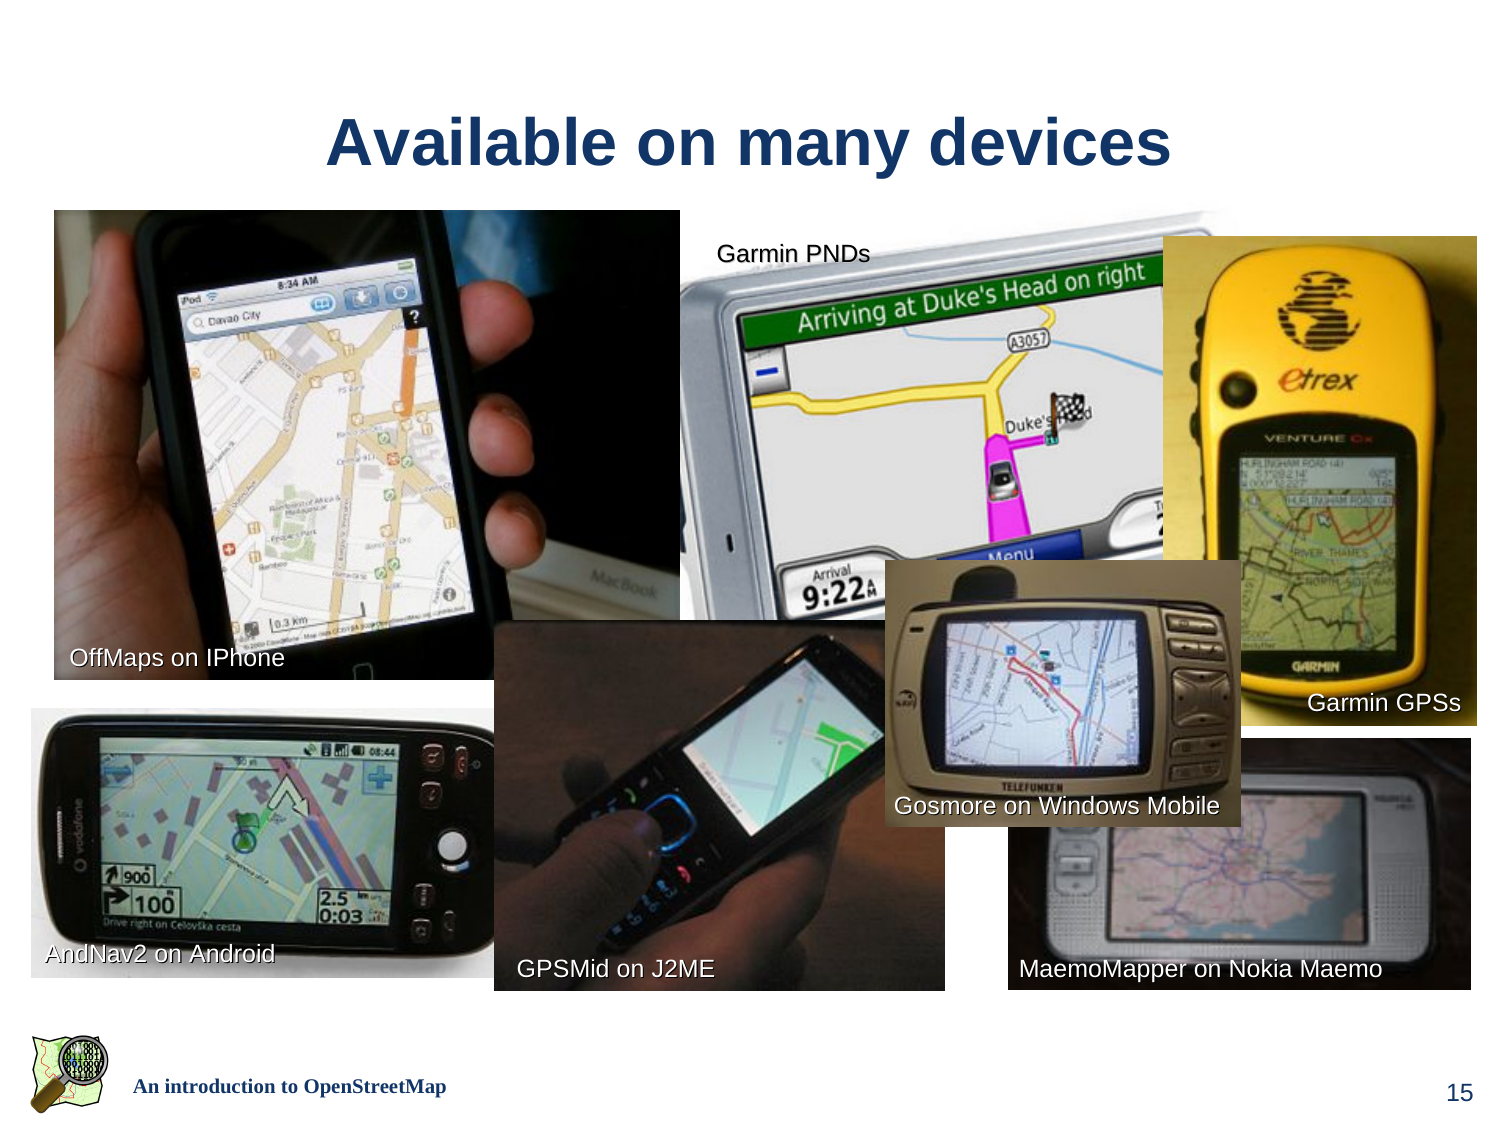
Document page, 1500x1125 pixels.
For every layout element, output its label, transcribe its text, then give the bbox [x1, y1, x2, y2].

text_box Garmin PNDs [701, 230, 886, 276]
text_box OffMaps on IPhone [54, 634, 301, 680]
text_box GPSMid on J2ME [501, 944, 731, 990]
picture [31, 210, 1477, 991]
text_box Gosmore on Windows Mobile [879, 782, 1236, 827]
picture [29, 1033, 110, 1114]
title Available on many devices [74, 44, 1425, 233]
text_box AndNav2 on Android [29, 929, 291, 975]
text_box MaemoMapper on Nokia Maemo [1003, 945, 1399, 990]
text_box Garmin GPSs [1292, 679, 1477, 724]
